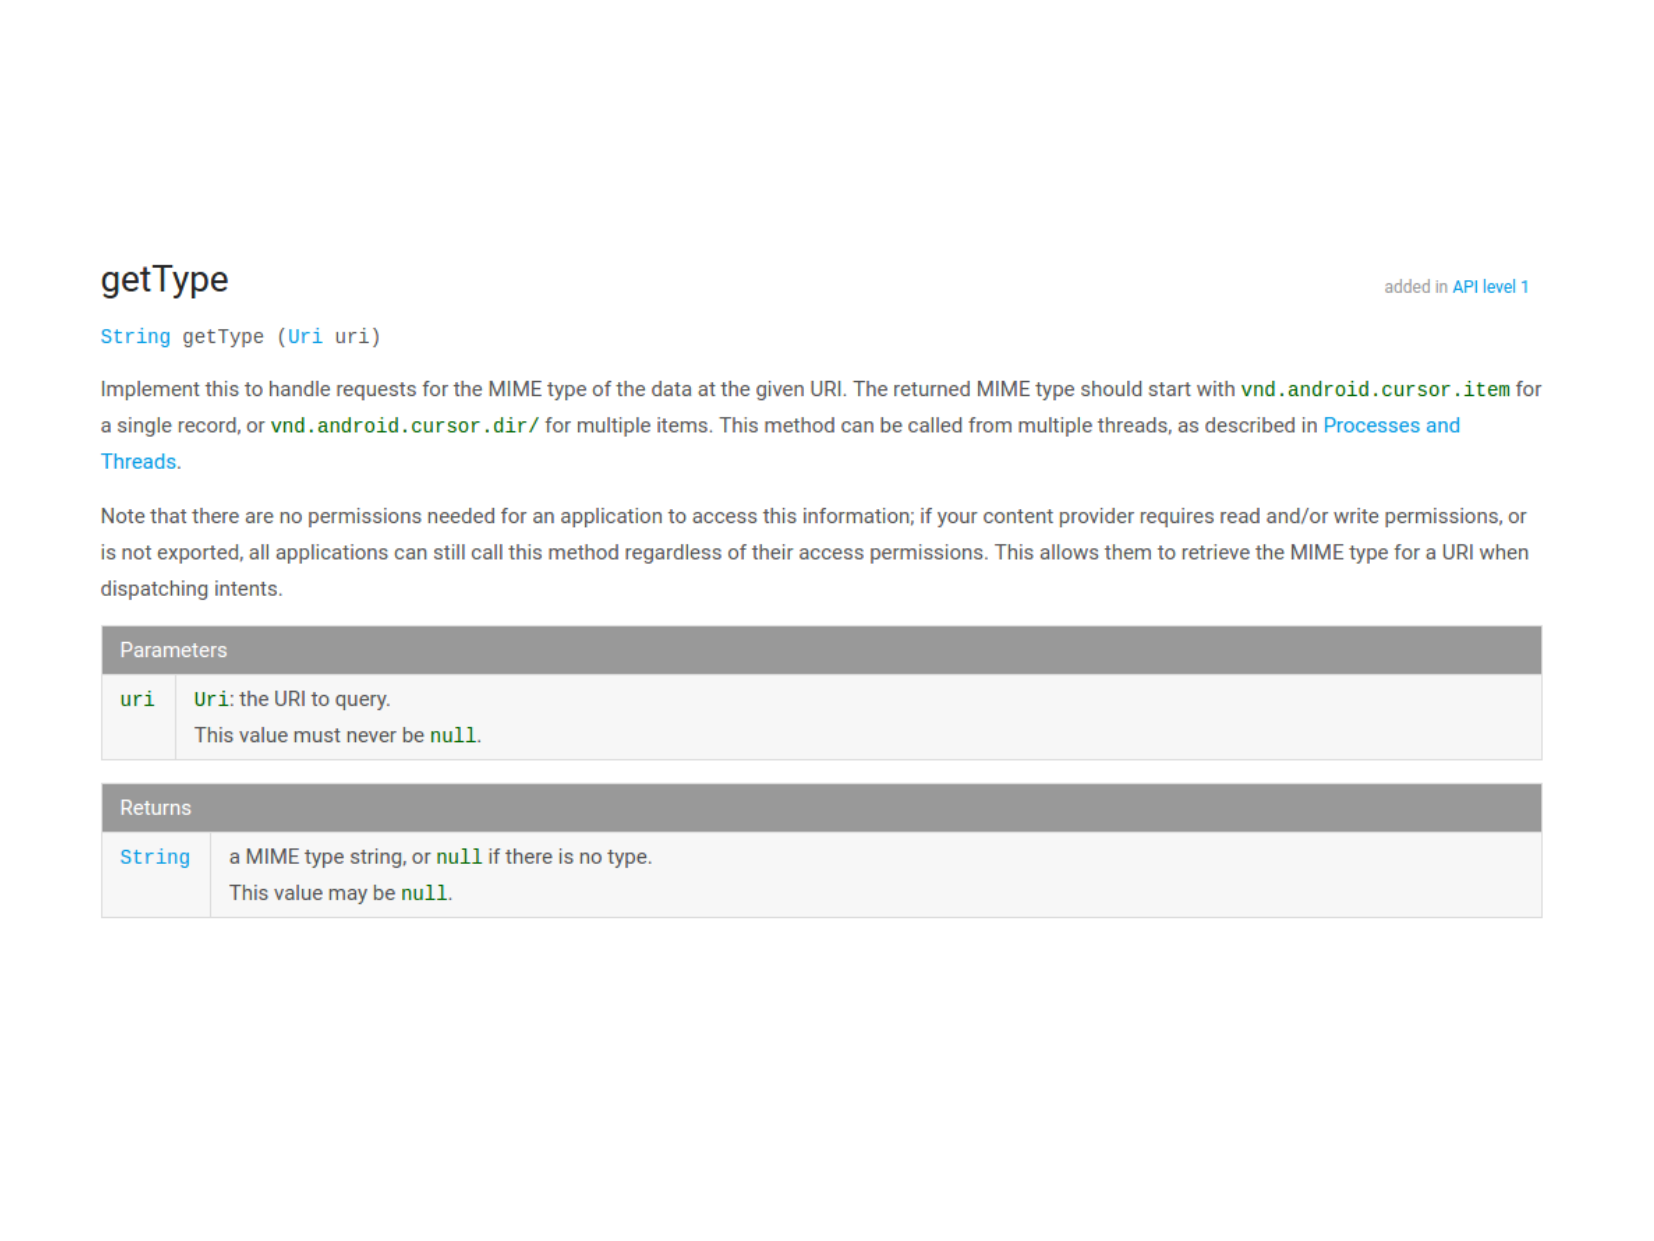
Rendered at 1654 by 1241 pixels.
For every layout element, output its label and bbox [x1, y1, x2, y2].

picture [72, 247, 1607, 977]
